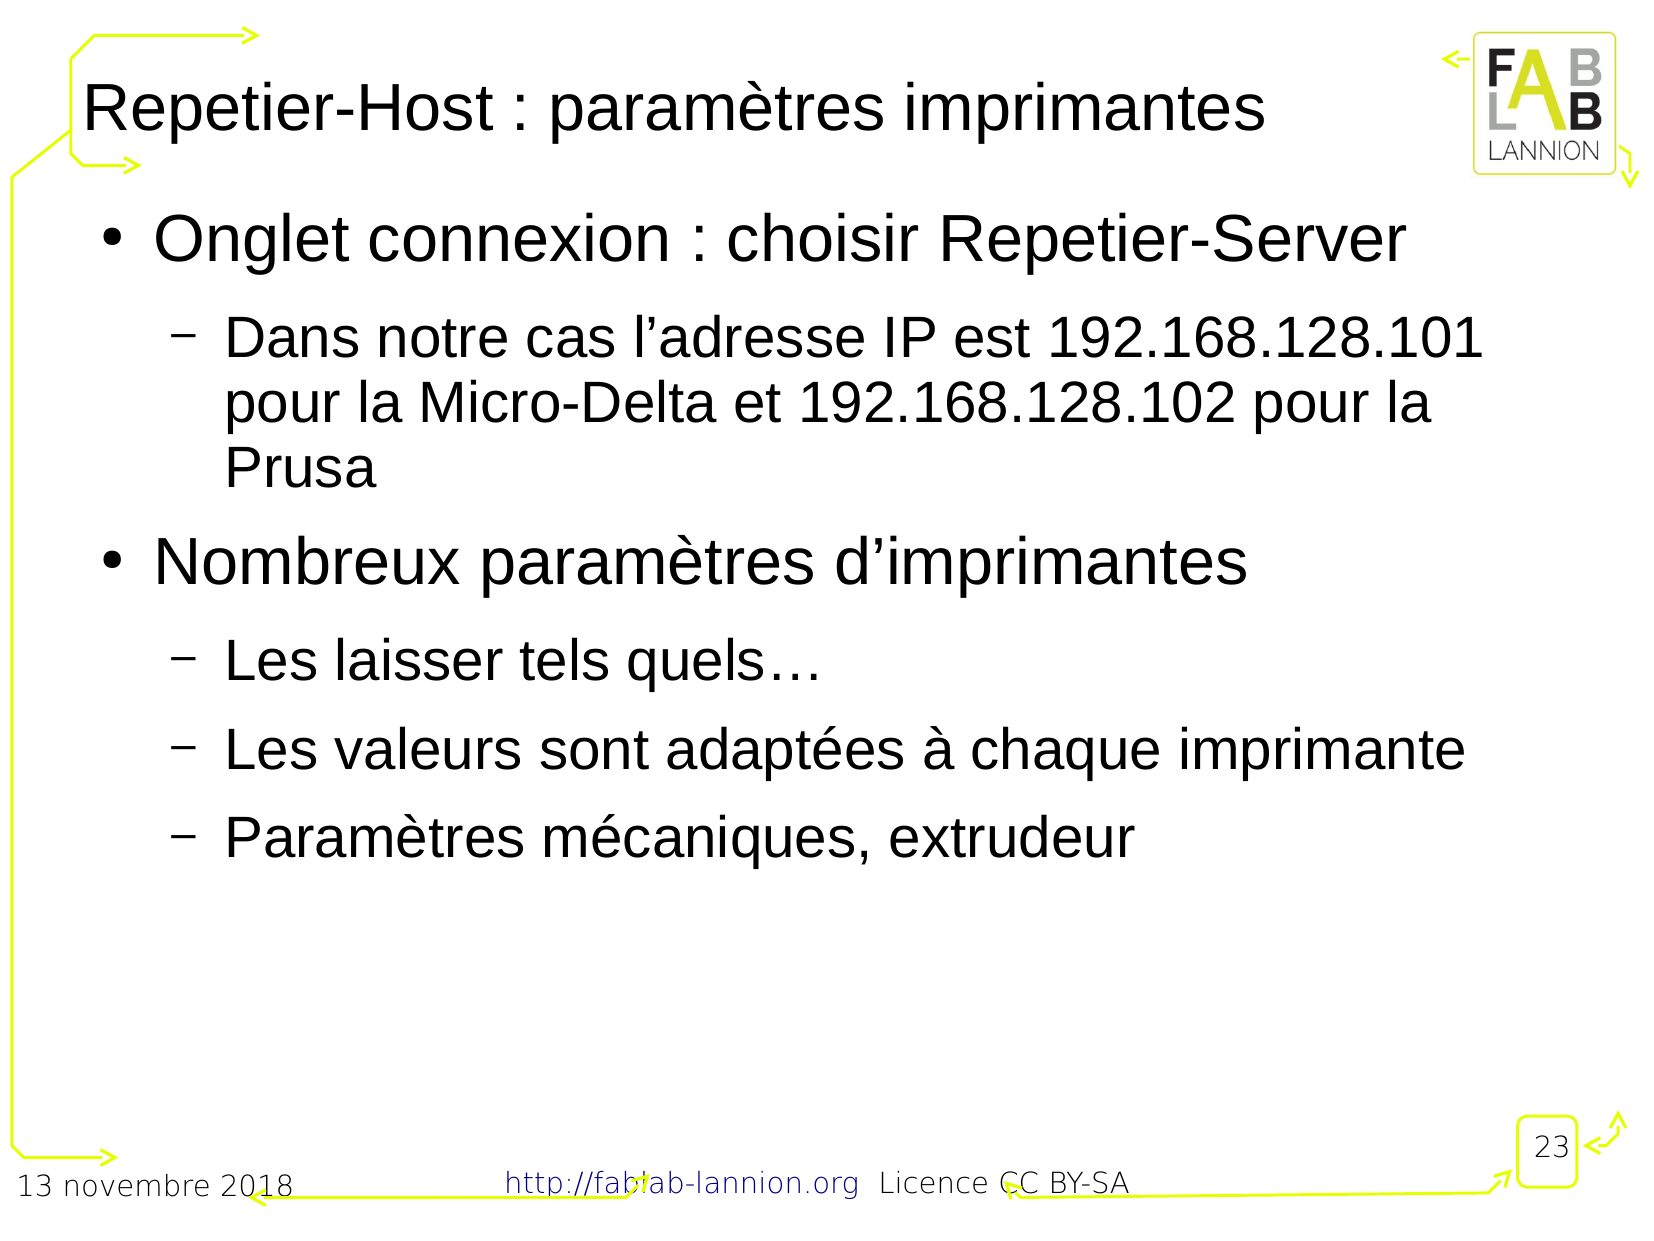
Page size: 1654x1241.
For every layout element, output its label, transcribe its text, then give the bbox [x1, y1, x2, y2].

title Repetier-Host : paramètres imprimantes [82, 49, 1441, 166]
picture [1470, 29, 1619, 178]
list Onglet connexion : choisir Repetier-Server Dans notre cas l’adresse IP est 192.168.128.101 pour la Micro-Delta et 192.168.128.102 pour la Prusa Nombreux paramètres d’imprimantes Les laisser tels quels… Les valeurs sont adaptées à chaque imprimante Paramètres mécaniques, extrudeur [82, 200, 1571, 921]
